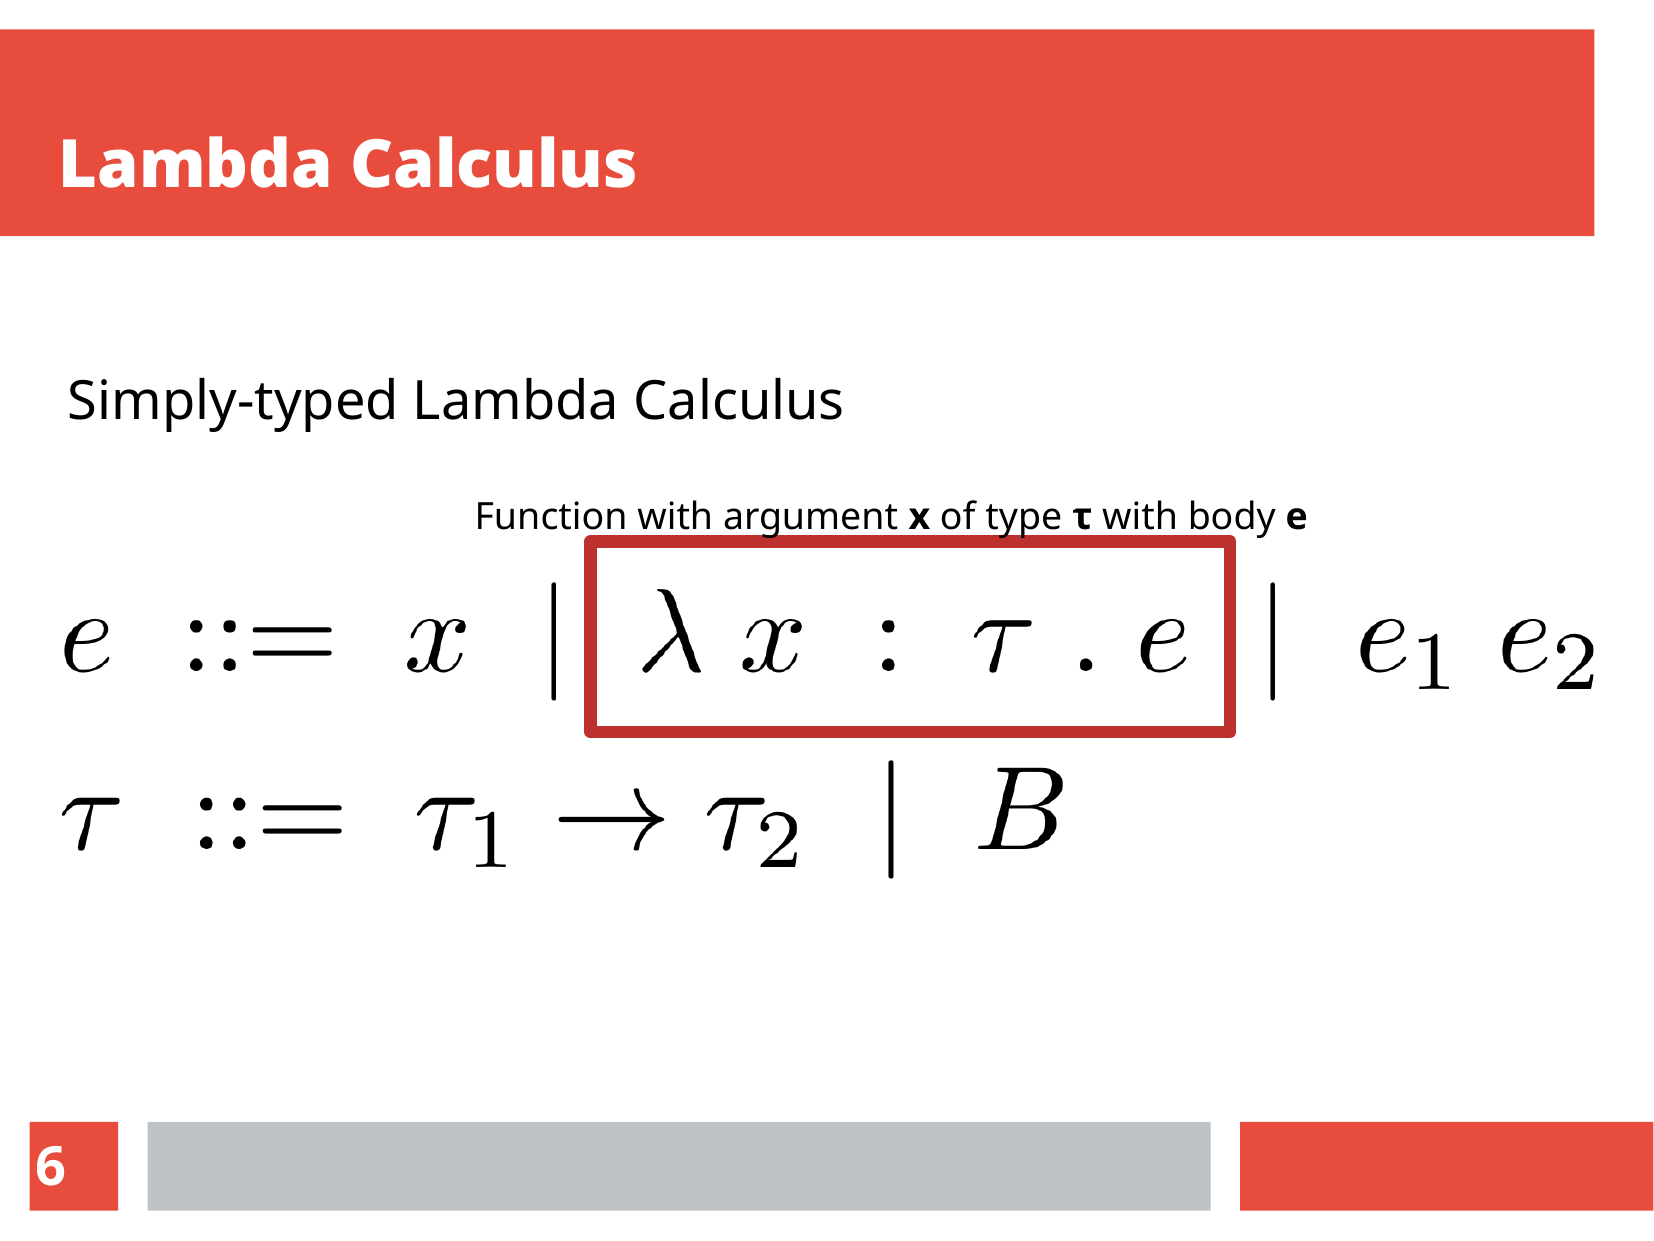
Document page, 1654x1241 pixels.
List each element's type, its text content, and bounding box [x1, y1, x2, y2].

picture [597, 548, 1224, 726]
text_box Function with argument x of type τ with body e [459, 481, 1387, 541]
picture [0, 522, 1654, 939]
text_box Simply-typed Lambda Calculus [53, 354, 923, 433]
text_box 6 [20, 1119, 254, 1210]
title Lambda Calculus [59, 58, 1595, 207]
